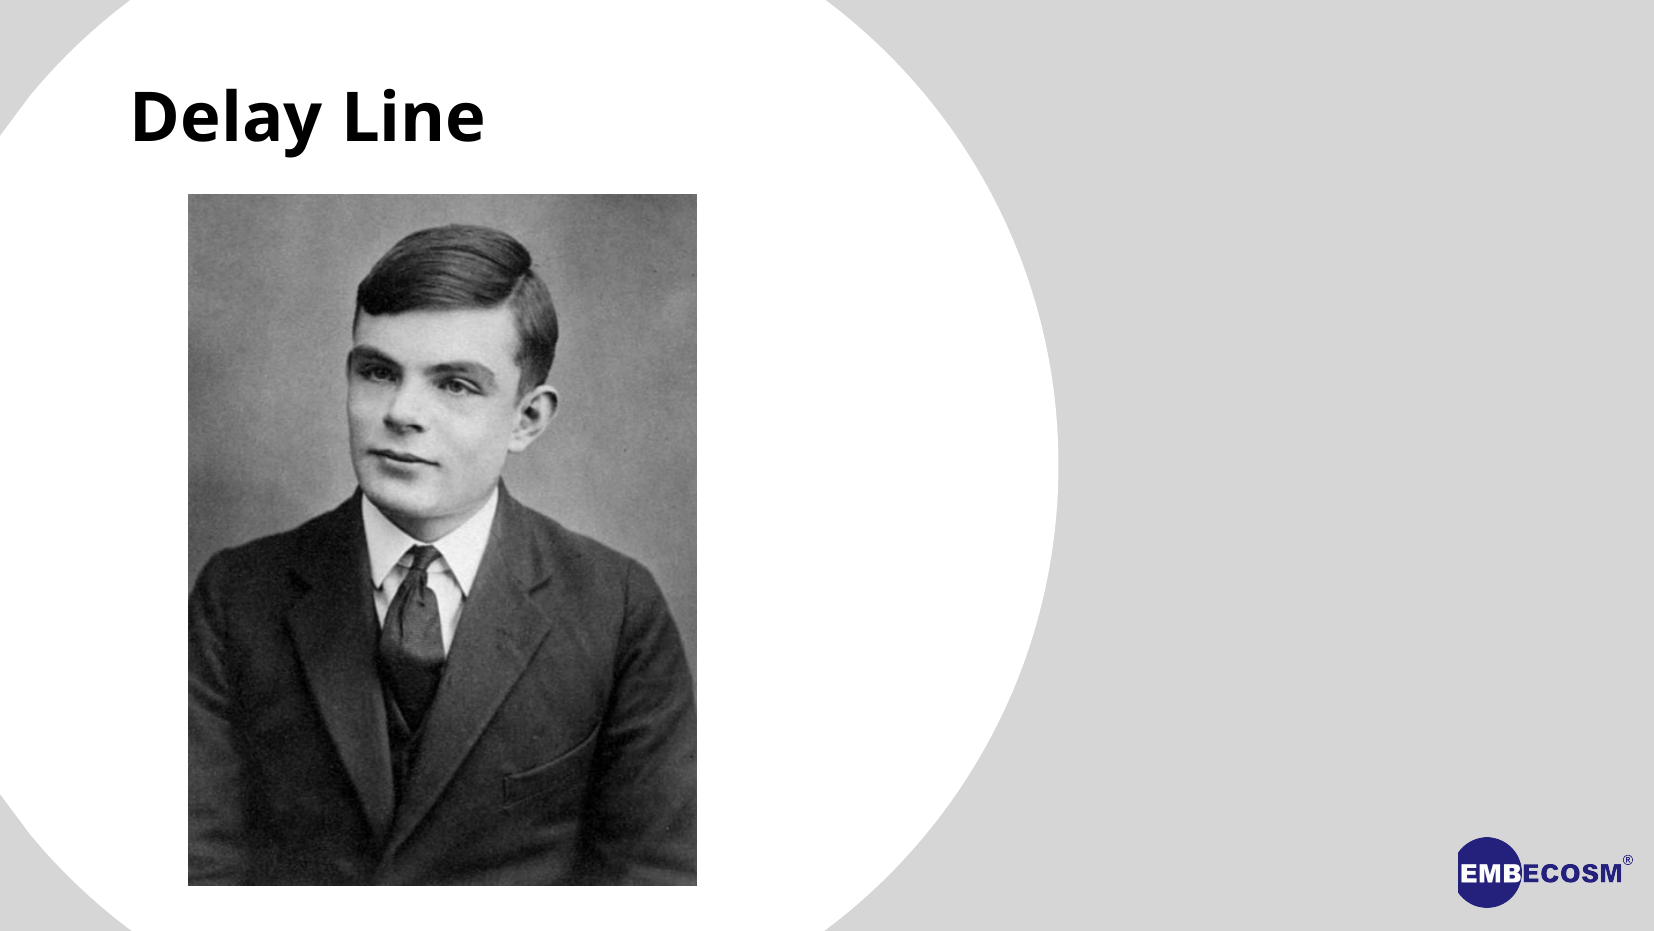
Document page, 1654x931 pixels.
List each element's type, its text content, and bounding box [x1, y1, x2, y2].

title Delay Line [129, 37, 1571, 193]
picture [1458, 837, 1633, 908]
picture [188, 194, 697, 886]
